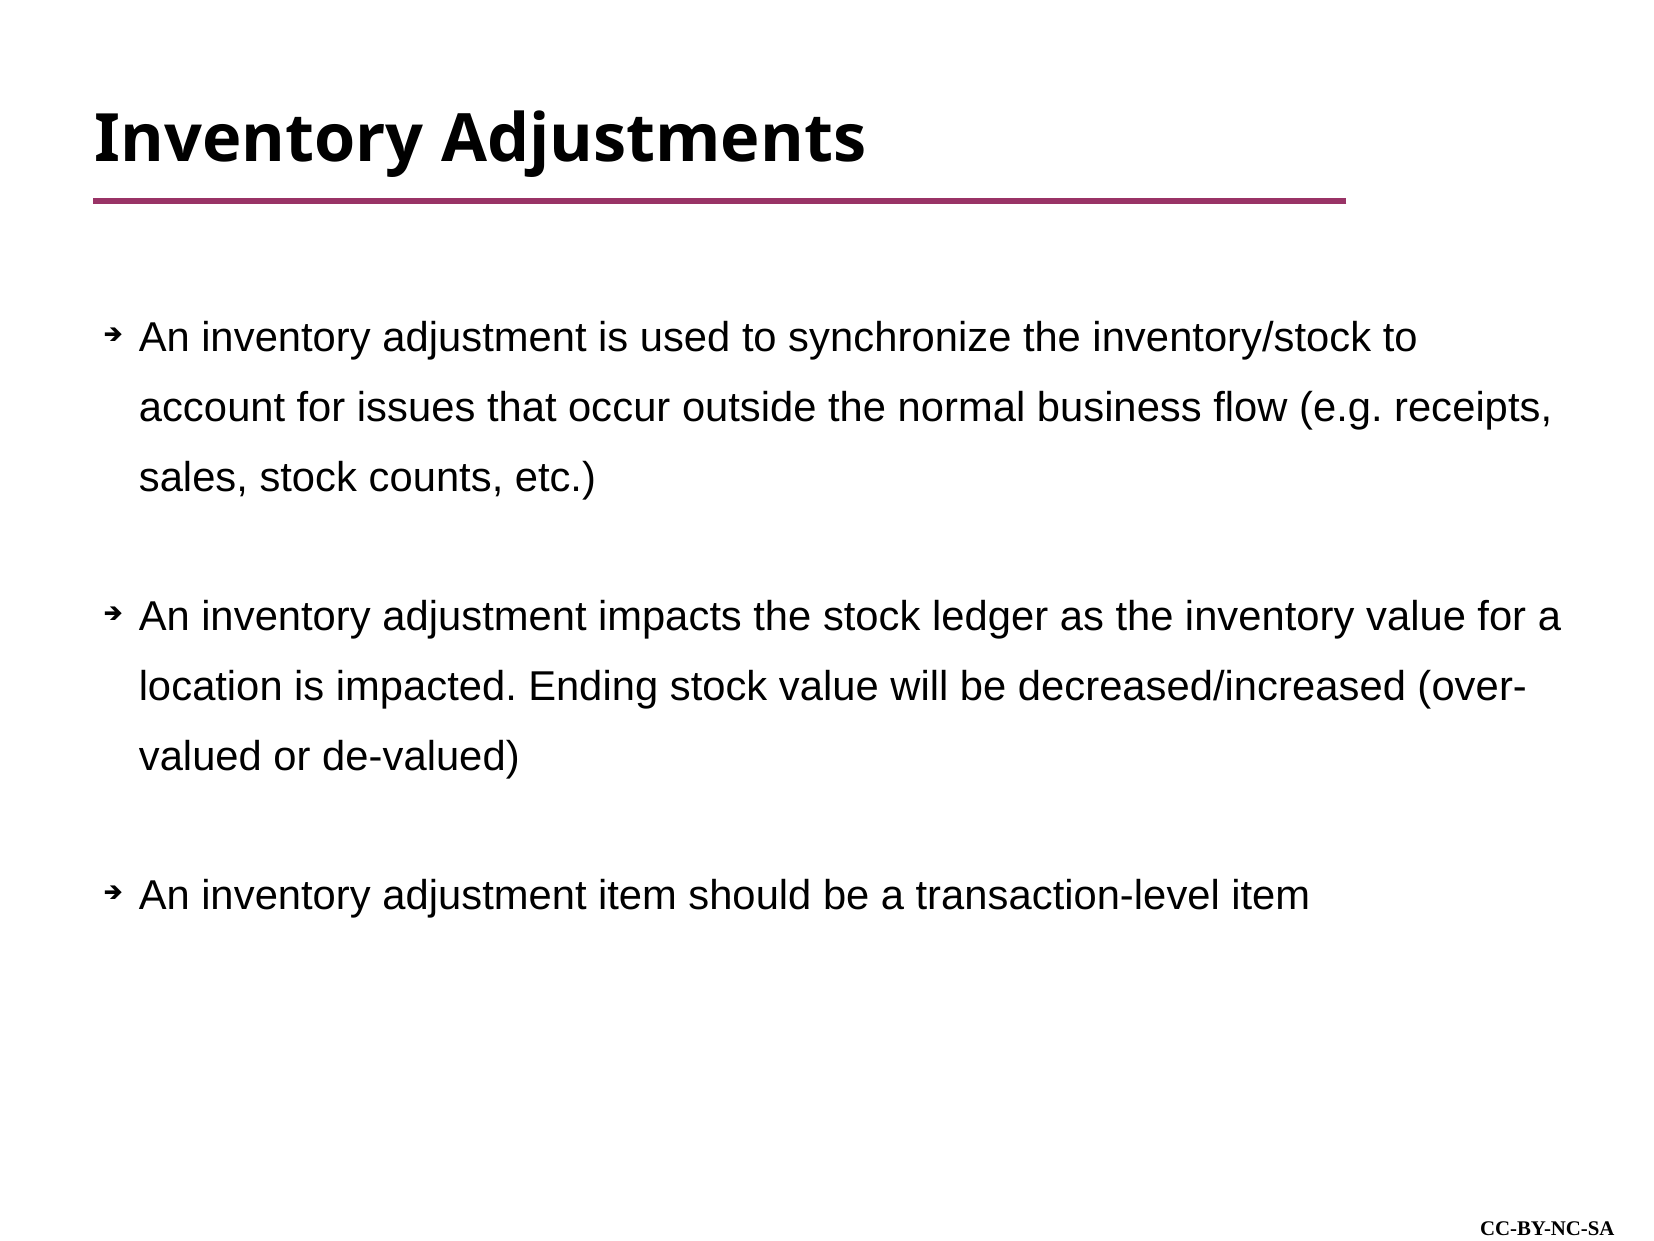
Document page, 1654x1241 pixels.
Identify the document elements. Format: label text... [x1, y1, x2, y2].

title Inventory Adjustments [94, 31, 1571, 239]
text_box An inventory adjustment is used to synchronize the inventory/stock to account for issues that occur outside the normal business flow (e.g. receipts, sales, stock counts, etc.) An inventory adjustment impacts the stock ledger as the inventory value for a location is impacted. Ending stock value will be decreased/increased (over-valued or de-valued) An inventory adjustment item should be a transaction-level item [88, 283, 1589, 903]
